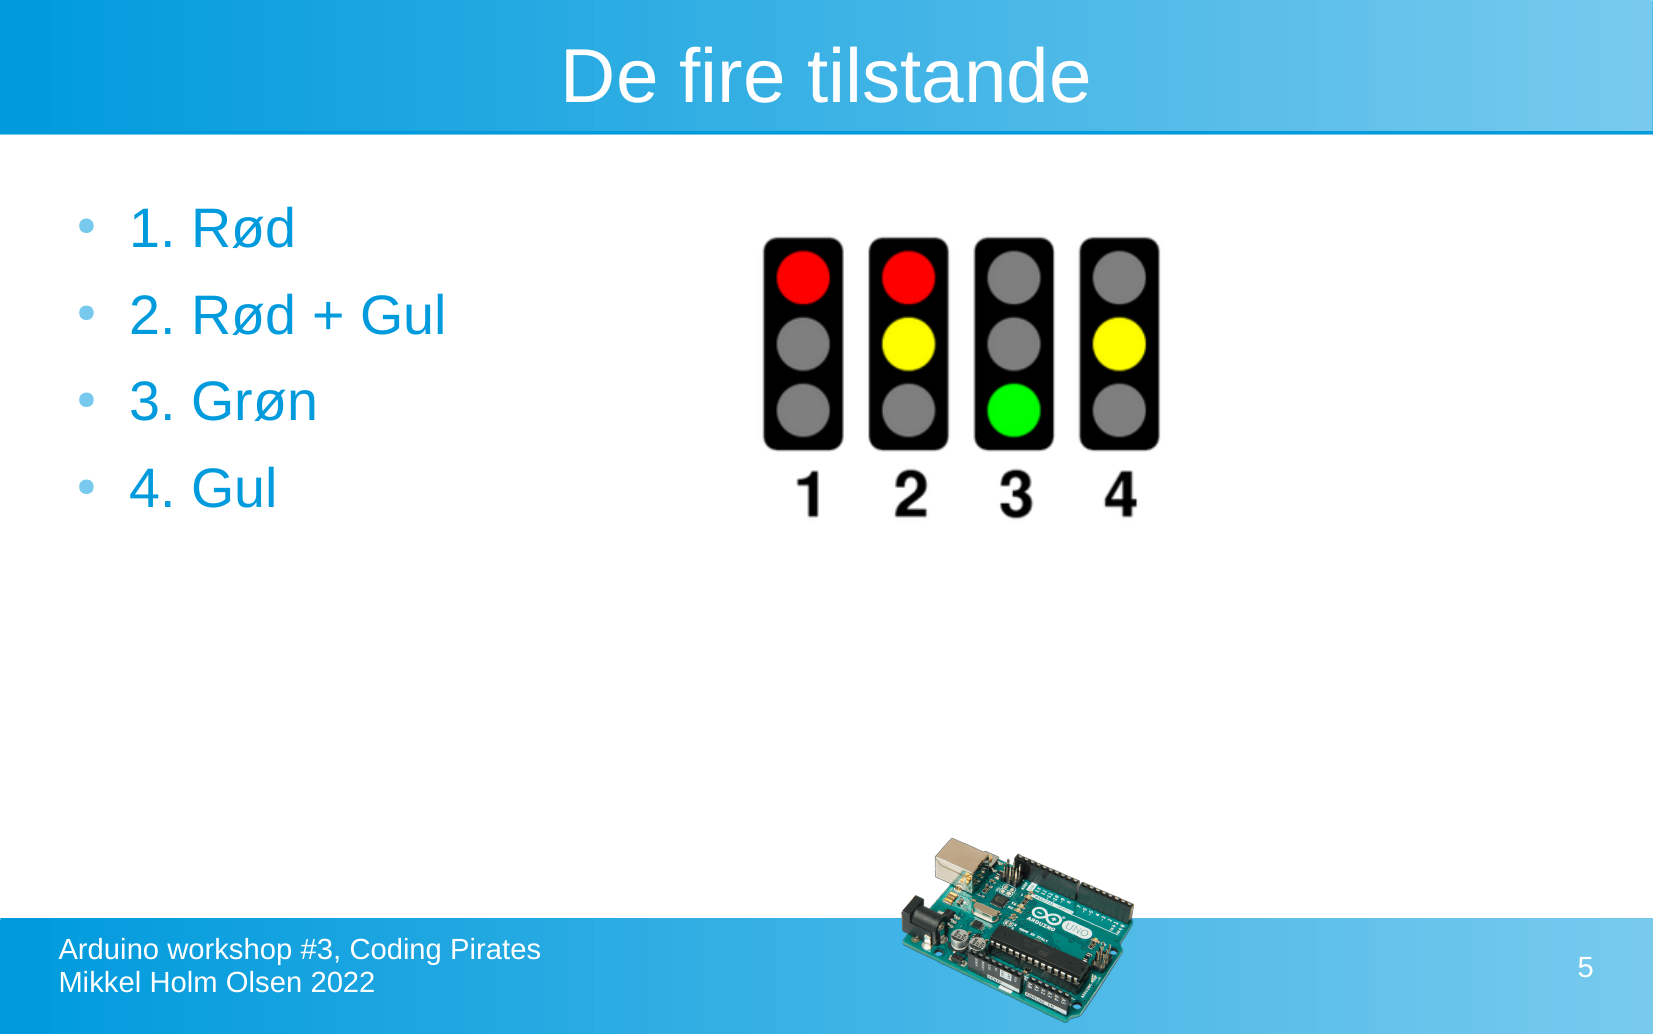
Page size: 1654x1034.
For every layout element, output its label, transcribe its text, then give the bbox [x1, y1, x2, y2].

list 1. Rød 2. Rød + Gul 3. Grøn 4. Gul [58, 196, 1594, 854]
picture [900, 854, 1138, 1024]
picture [750, 224, 1179, 532]
title De fire tilstande [58, 32, 1594, 120]
